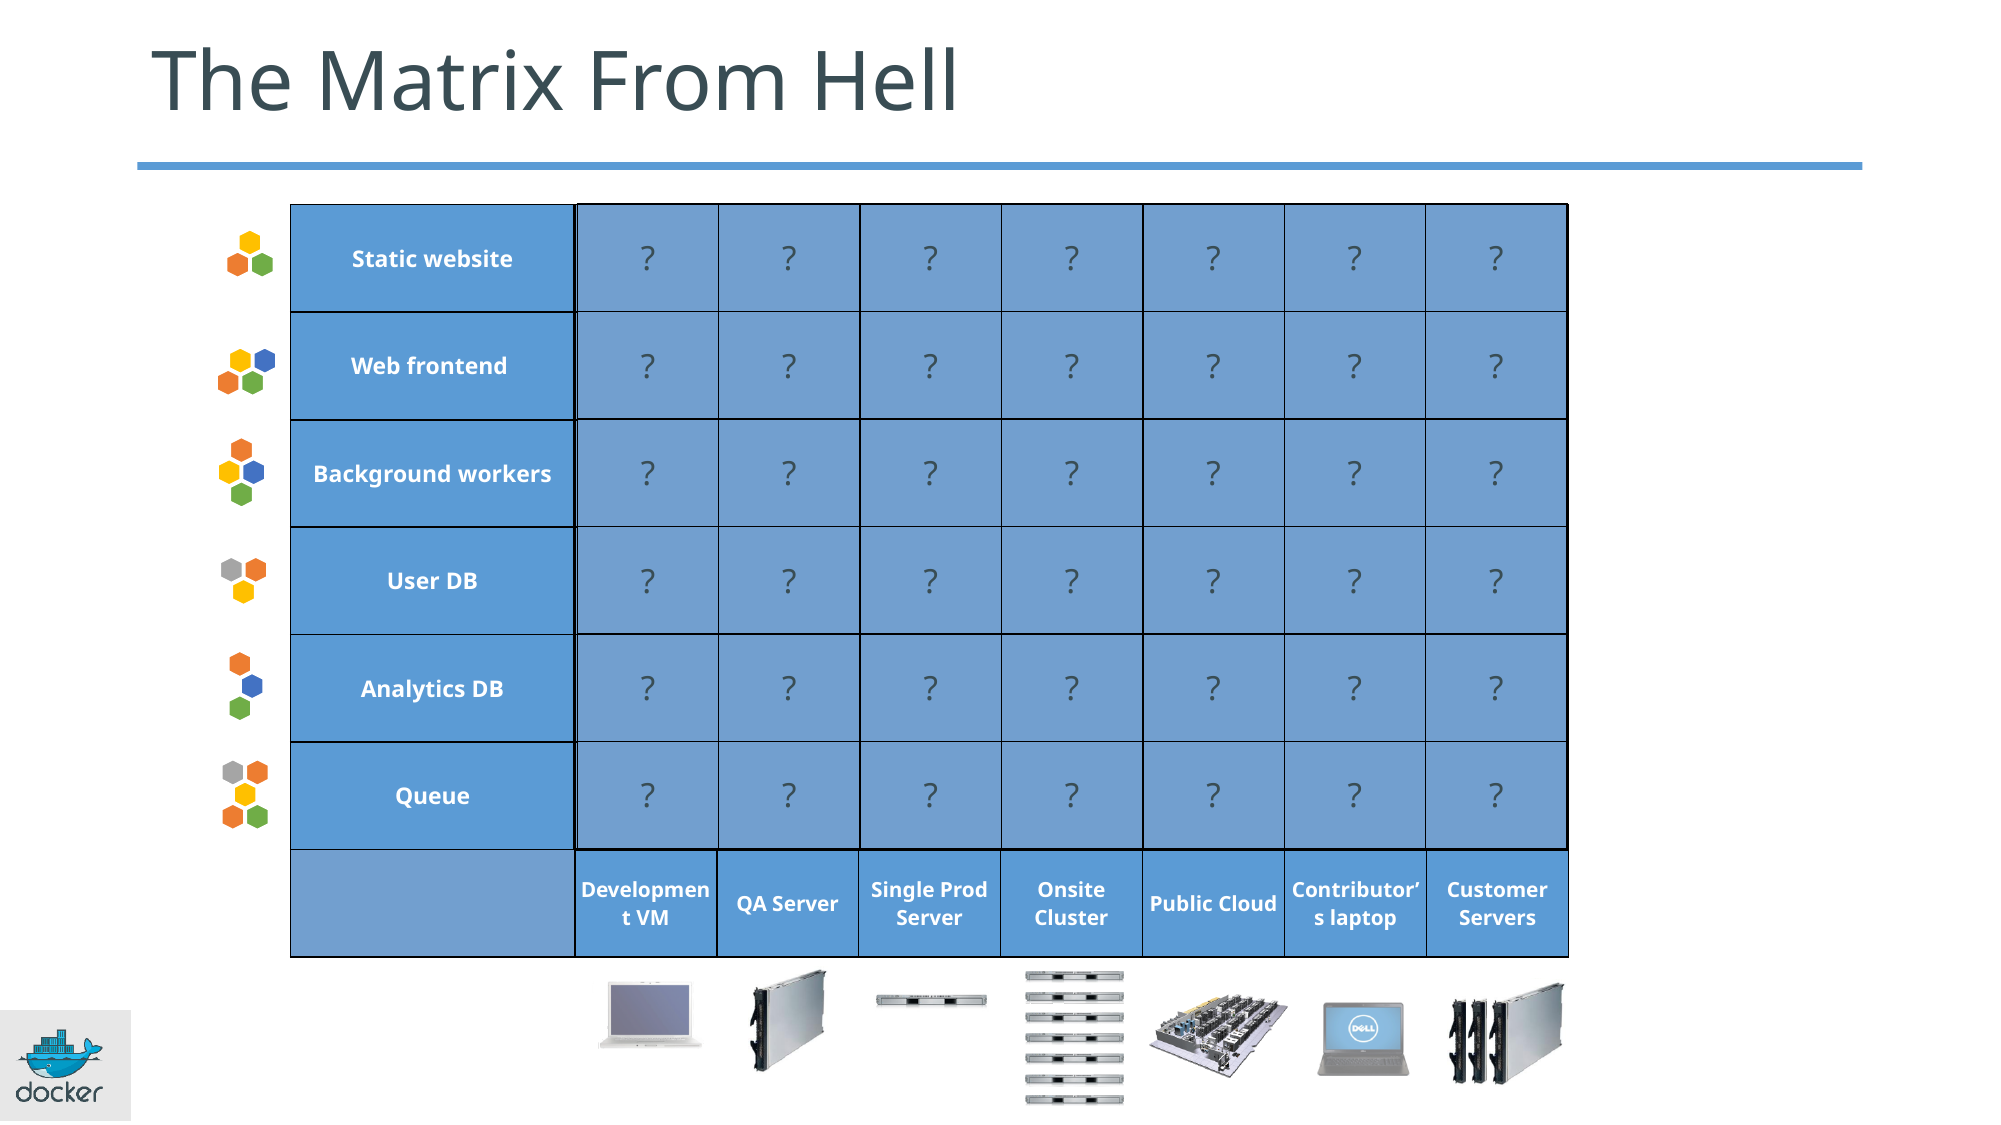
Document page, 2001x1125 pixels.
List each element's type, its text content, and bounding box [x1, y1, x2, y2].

table_header ? [719, 205, 859, 311]
table_cell ? [1285, 527, 1425, 633]
table_header ? [861, 205, 1001, 311]
text_box [226, 229, 274, 278]
table_cell ? [578, 420, 718, 526]
table_header Static website [291, 205, 573, 311]
picture [1149, 994, 1288, 1078]
picture [1025, 971, 1124, 1106]
table_cell Background workers [291, 421, 573, 526]
table_cell ? [1144, 420, 1284, 526]
table_header ? [578, 205, 718, 311]
table_cell ? [719, 527, 859, 633]
table_cell ? [1426, 312, 1566, 418]
table_cell [291, 850, 574, 956]
table_cell User DB [291, 528, 573, 634]
table_cell ? [1285, 312, 1425, 418]
table_cell ? [861, 742, 1001, 848]
table_cell ? [1002, 312, 1142, 418]
table_cell ? [719, 312, 859, 418]
text_box [217, 437, 266, 508]
table_cell ? [1426, 527, 1566, 633]
table_cell ? [1002, 527, 1142, 633]
table_cell ? [1426, 420, 1566, 526]
table_cell ? [1426, 635, 1566, 741]
table_cell ? [861, 527, 1001, 633]
table_cell ? [1285, 420, 1425, 526]
table_header ? [1285, 205, 1425, 311]
table_cell ? [861, 312, 1001, 418]
title The Matrix From Hell [135, 29, 1861, 139]
table_cell ? [578, 742, 718, 848]
text_box [219, 556, 268, 606]
table_cell QA Server [718, 851, 858, 956]
table_cell ? [578, 635, 718, 741]
table_cell Onsite Cluster [1001, 851, 1142, 956]
picture [592, 981, 704, 1049]
table_cell Public Cloud [1143, 851, 1284, 956]
table_cell Development VM [576, 851, 716, 956]
table_cell Contributor’s laptop [1285, 851, 1426, 956]
table_cell ? [1285, 635, 1425, 741]
table_cell Web frontend [291, 313, 573, 419]
text_box [228, 650, 264, 722]
table_cell Queue [291, 743, 573, 849]
table_cell ? [861, 420, 1001, 526]
table_cell ? [1002, 635, 1142, 741]
picture [1317, 1002, 1410, 1076]
table_cell ? [1426, 742, 1566, 848]
table_header ? [1002, 205, 1142, 311]
picture [748, 966, 828, 1074]
text_box [221, 759, 269, 830]
picture [1447, 978, 1566, 1087]
text_box [216, 347, 277, 396]
table_cell ? [861, 635, 1001, 741]
table_cell ? [1144, 527, 1284, 633]
picture [0, 1010, 131, 1121]
table_cell Analytics DB [291, 635, 573, 741]
table_cell ? [578, 312, 718, 418]
table_cell ? [719, 635, 859, 741]
table_cell ? [1144, 742, 1284, 848]
table_cell Customer Servers [1427, 851, 1568, 956]
picture [873, 965, 989, 1039]
table_cell ? [1002, 420, 1142, 526]
table_header ? [1144, 205, 1284, 311]
table_cell ? [1144, 635, 1284, 741]
table_cell ? [719, 420, 859, 526]
table_cell ? [578, 527, 718, 633]
table_cell ? [1002, 742, 1142, 848]
table_cell ? [1285, 742, 1425, 848]
table_cell ? [1144, 312, 1284, 418]
table_header ? [1426, 205, 1566, 311]
table_cell Single Prod Server [859, 851, 1000, 956]
table_cell ? [719, 742, 859, 848]
